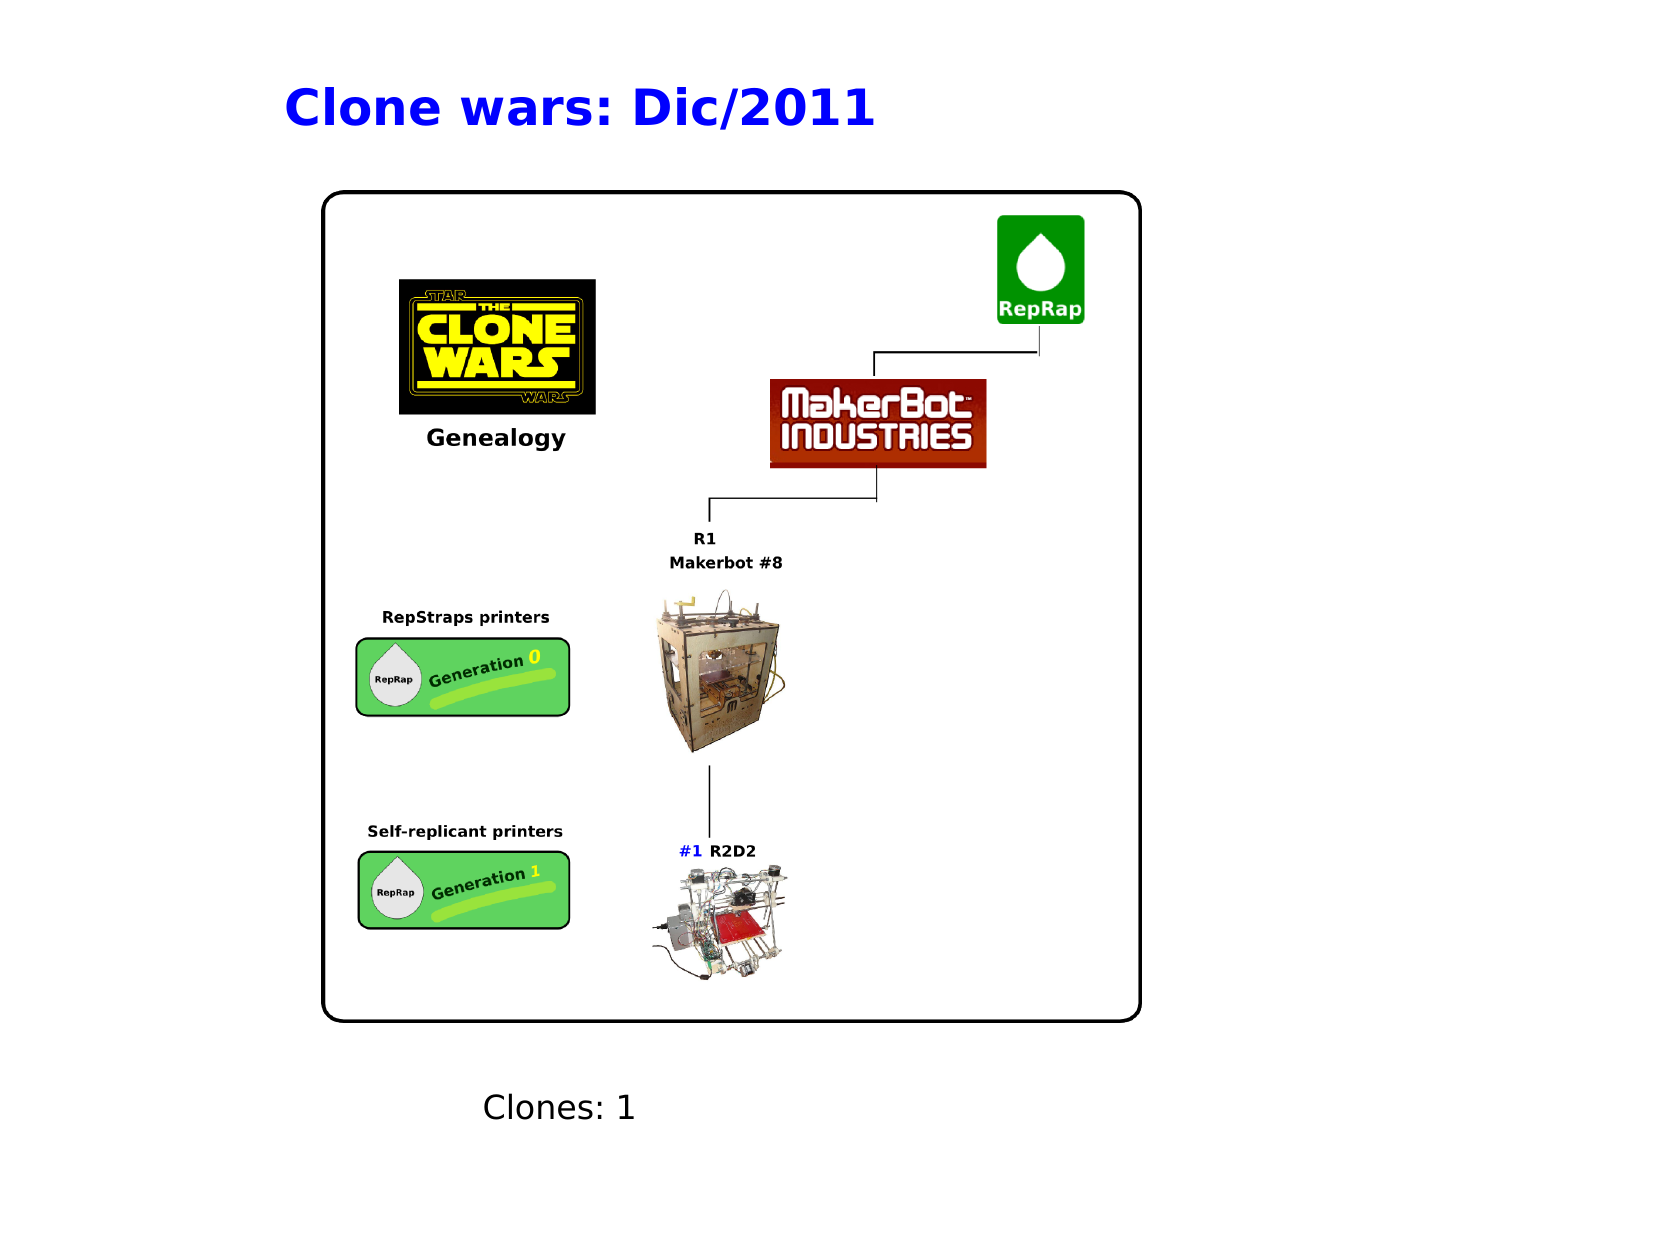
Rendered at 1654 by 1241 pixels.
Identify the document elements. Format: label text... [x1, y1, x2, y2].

text_box Clones: 1 [468, 1081, 920, 1141]
picture [321, 190, 1142, 1023]
text_box Clone wars: Dic/2011 [270, 71, 911, 145]
